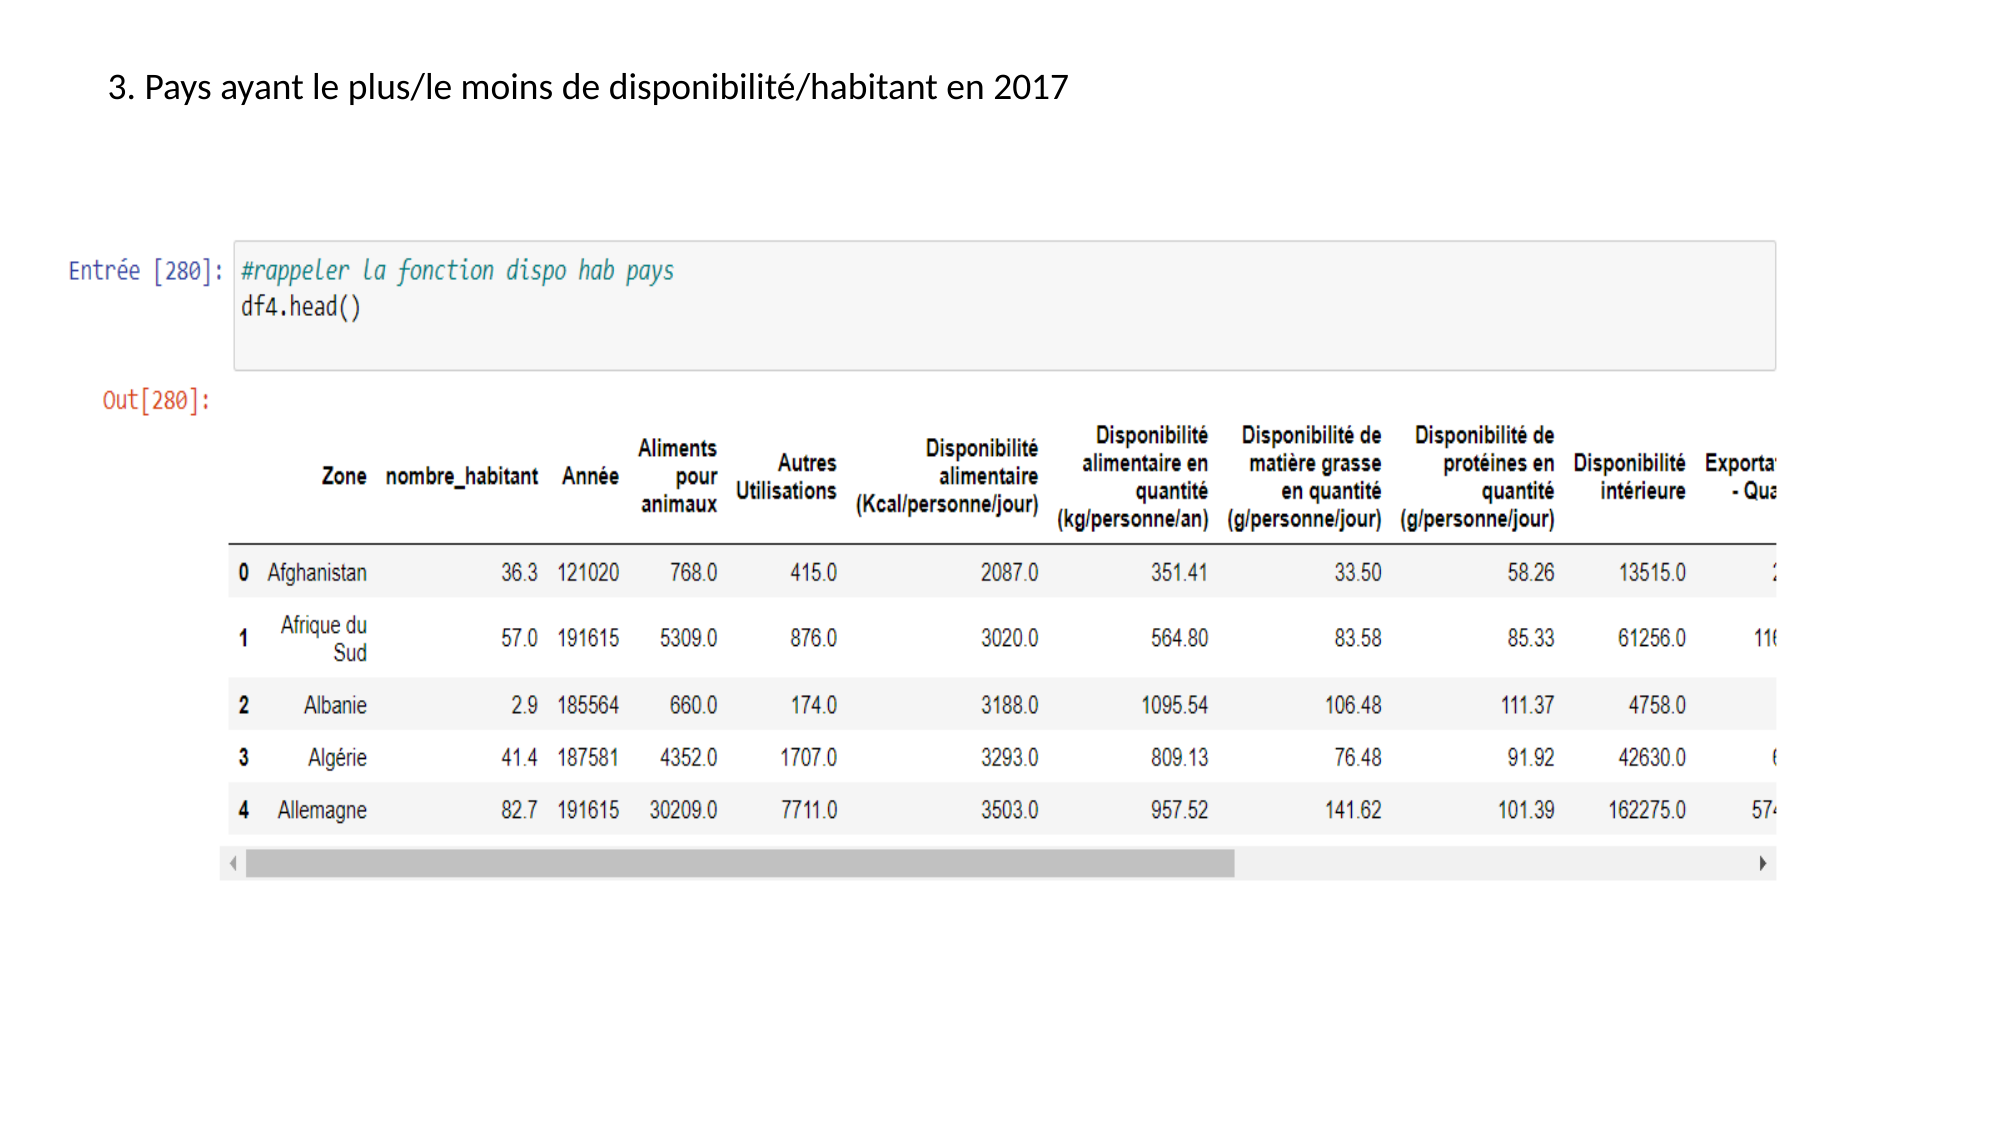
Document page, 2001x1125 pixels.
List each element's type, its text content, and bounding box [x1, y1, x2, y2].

text_box 3. Pays ayant le plus/le moins de disponibilité/habitant en 2017 [92, 54, 1589, 115]
picture [51, 234, 1804, 907]
